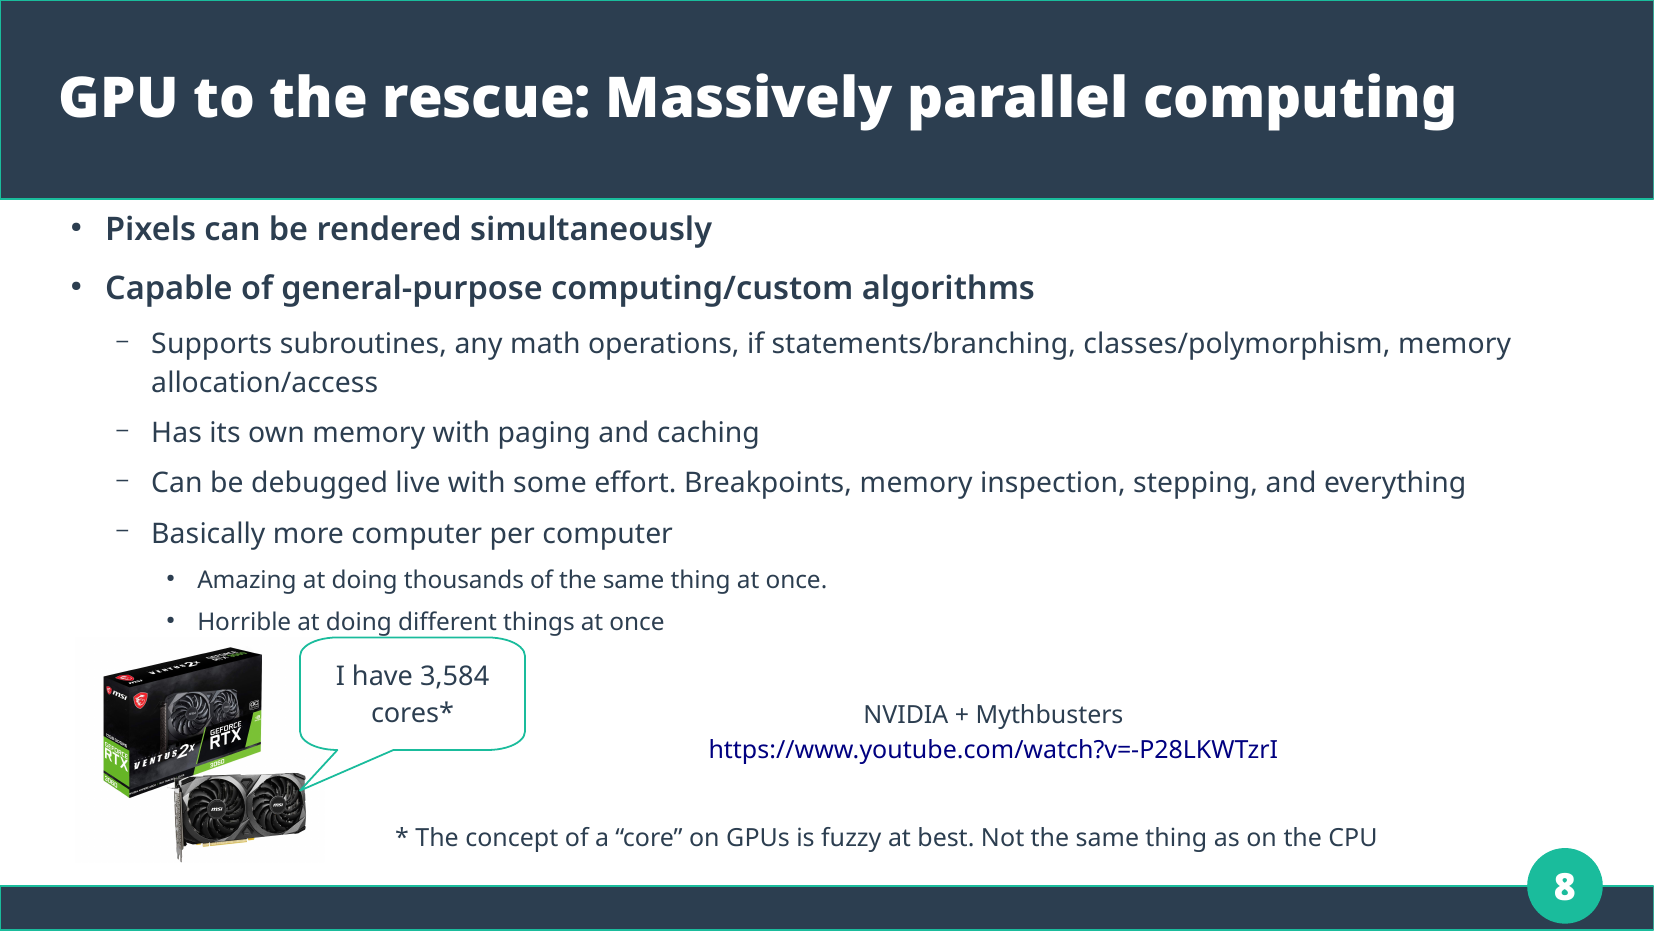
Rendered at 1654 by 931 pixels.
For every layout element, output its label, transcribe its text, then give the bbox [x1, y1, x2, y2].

text_box * The concept of a “core” on GPUs is fuzzy at best. Not the same thing as on the CPU [324, 787, 1450, 887]
list Pixels can be rendered simultaneously Capable of general-purpose computing/custom algorithms Supports subroutines, any math operations, if statements/branching, classes/polymorphism, memory allocation/access Has its own memory with paging and caching Can be debugged live with some effort. Breakpoints, memory inspection, stepping, and everything Basically more computer per computer Amazing at doing thousands of the same thing at once. Horrible at doing different things at once [59, 206, 1595, 638]
title GPU to the rescue: Massively parallel computing [59, 37, 1595, 155]
text_box I have 3,584 cores* [300, 637, 526, 791]
picture [75, 637, 325, 863]
text_box NVIDIA + Mythbusters https://www.youtube.com/watch?v=-P28LKWTzrI [600, 675, 1388, 788]
